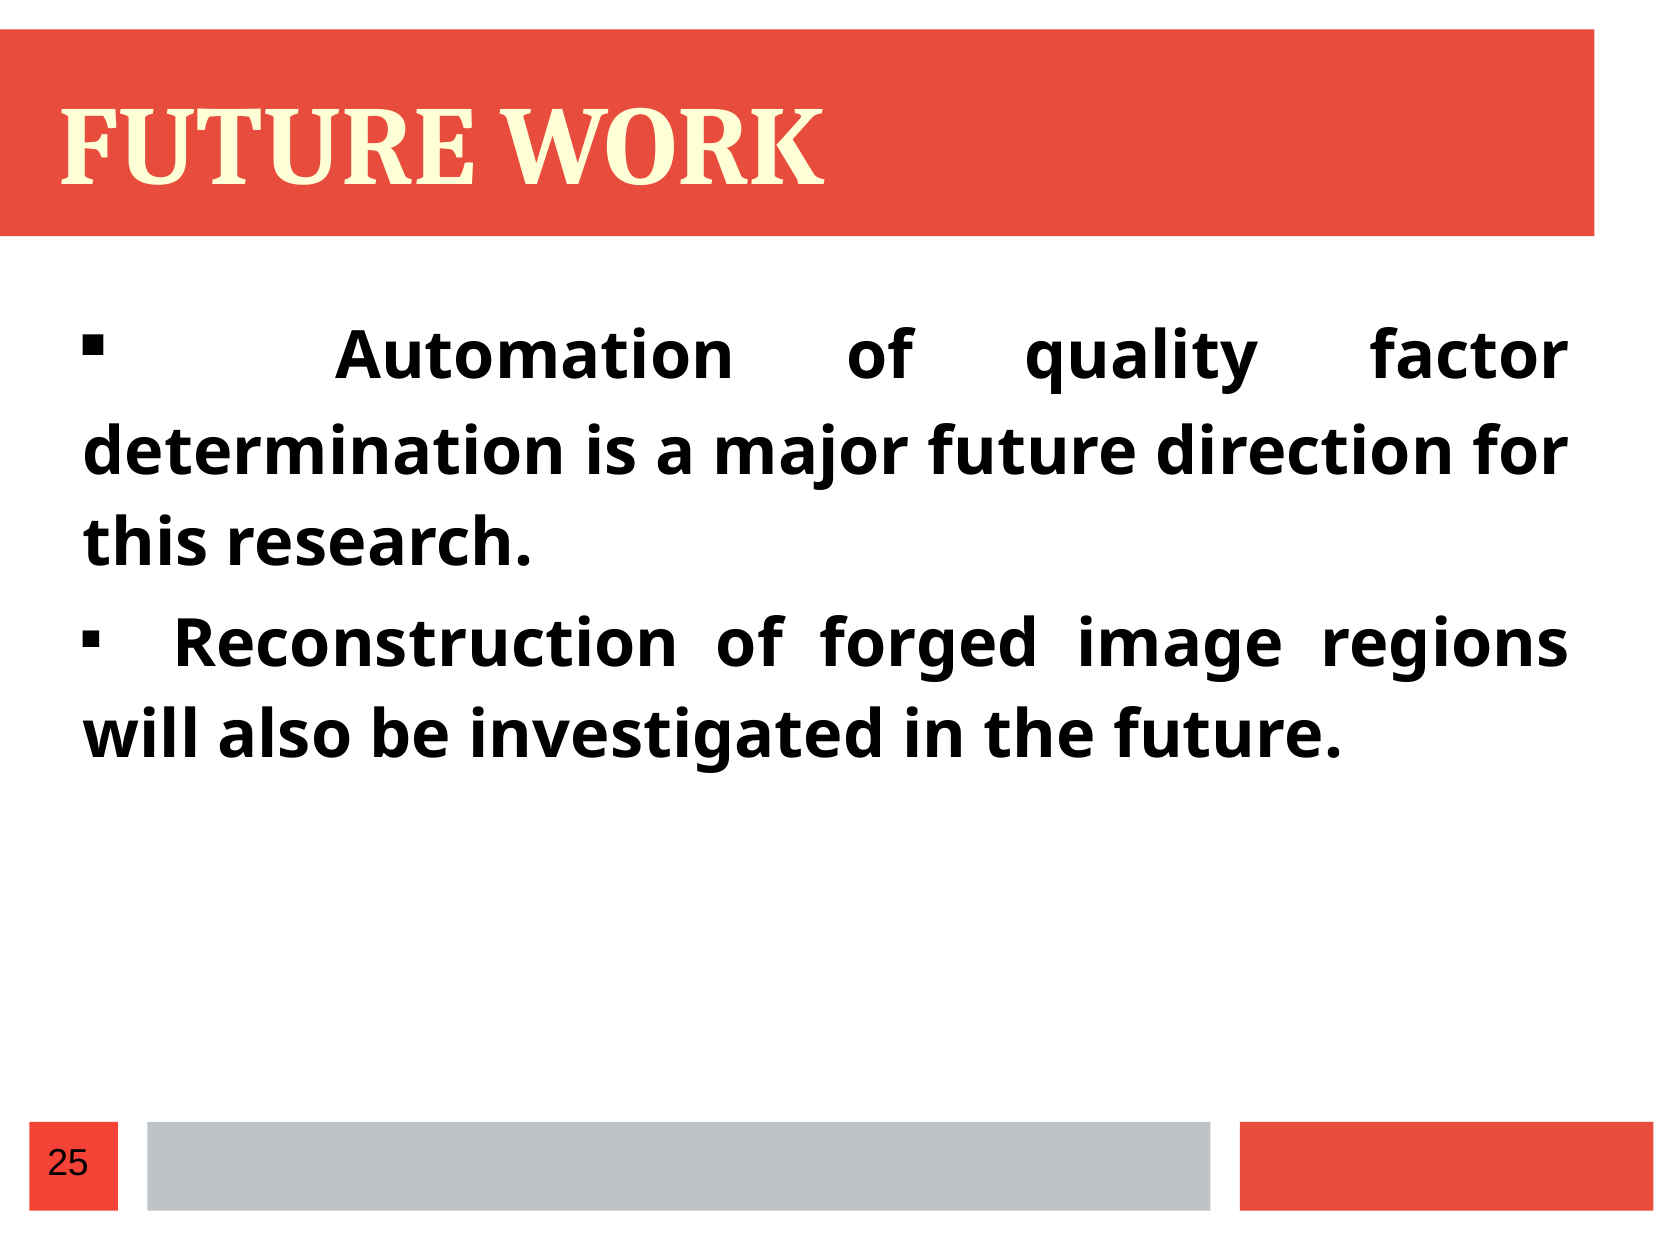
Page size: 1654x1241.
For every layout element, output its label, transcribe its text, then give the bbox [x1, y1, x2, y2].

text_box FUTURE WORK [58, 59, 1595, 207]
text_box <number> [32, 1133, 662, 1204]
list Automation of quality factor determination is a major future direction for this research. Reconstruction of forged image regions will also be investigated in the future. [82, 290, 1571, 1010]
